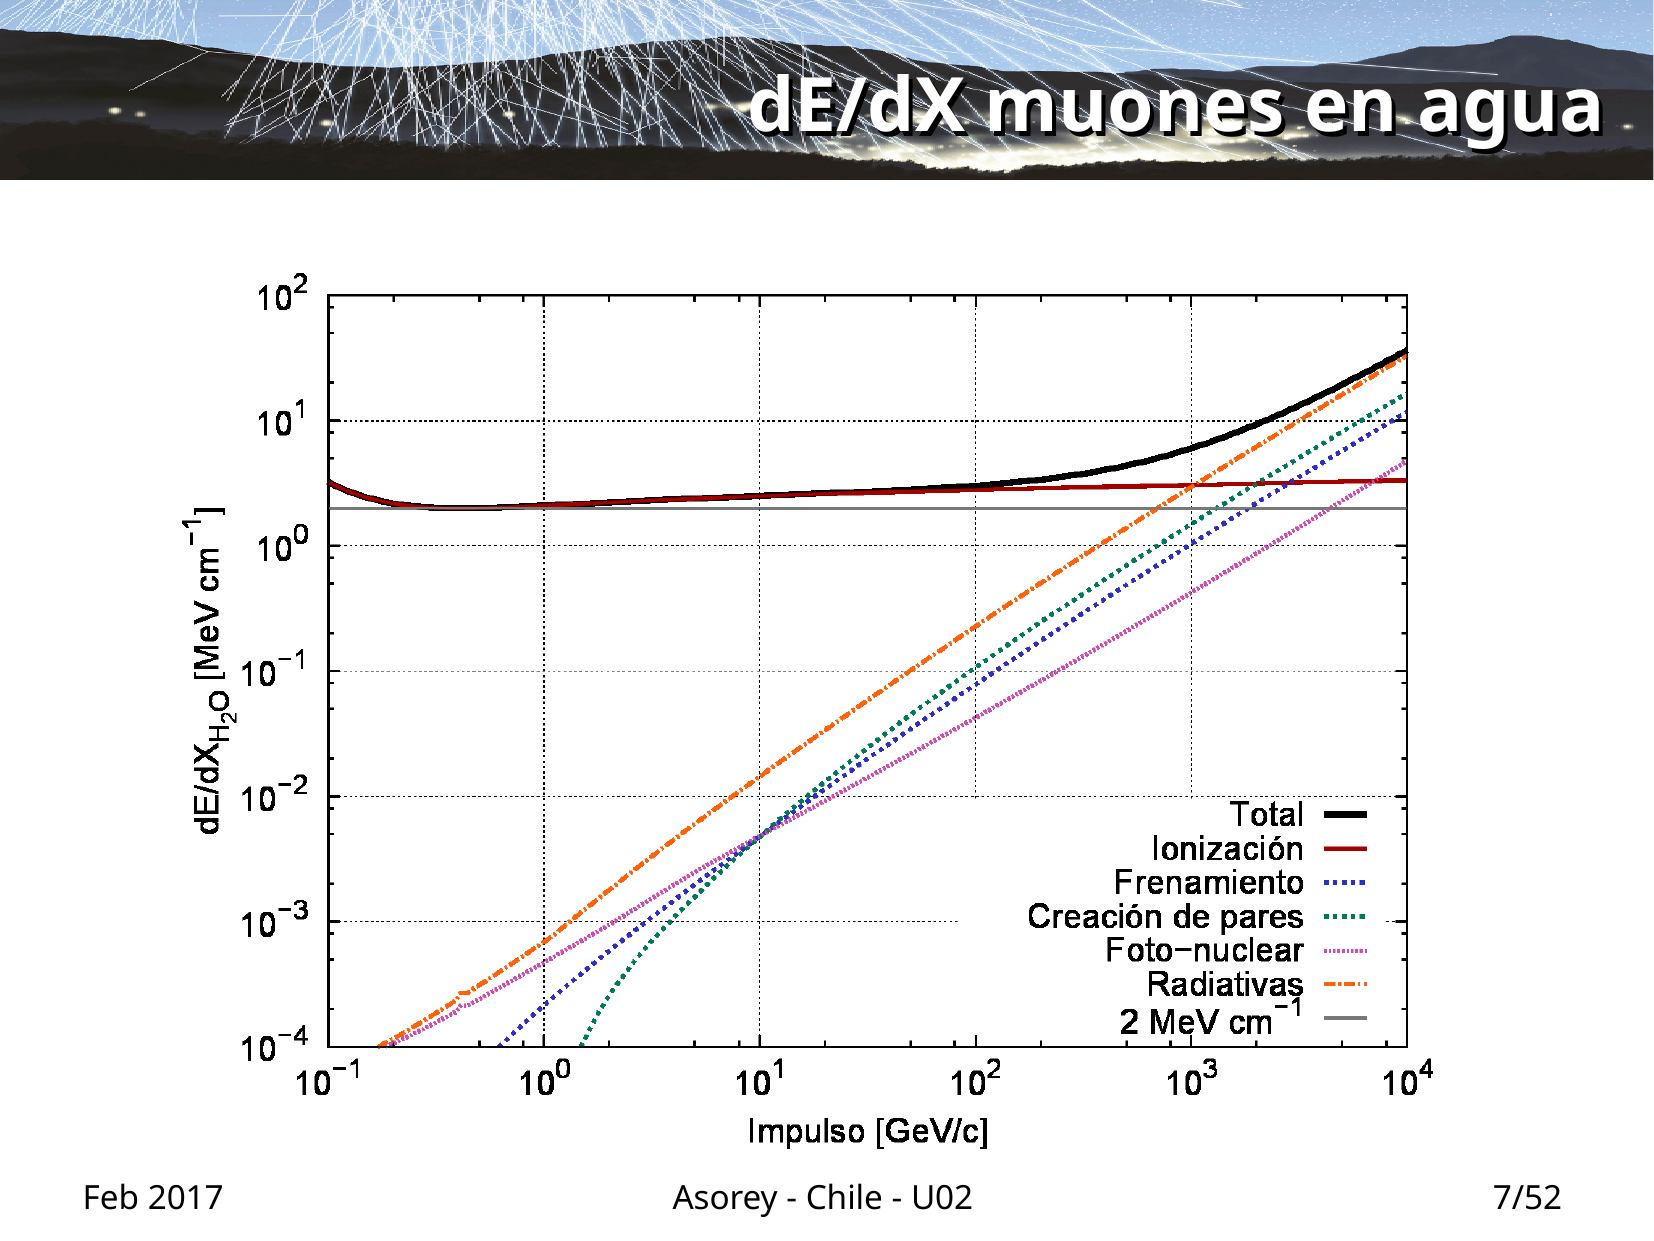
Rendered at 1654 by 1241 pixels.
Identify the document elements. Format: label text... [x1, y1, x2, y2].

picture [182, 254, 1468, 1156]
picture [0, 0, 1654, 180]
title dE/dX muones en agua [45, 15, 1606, 191]
